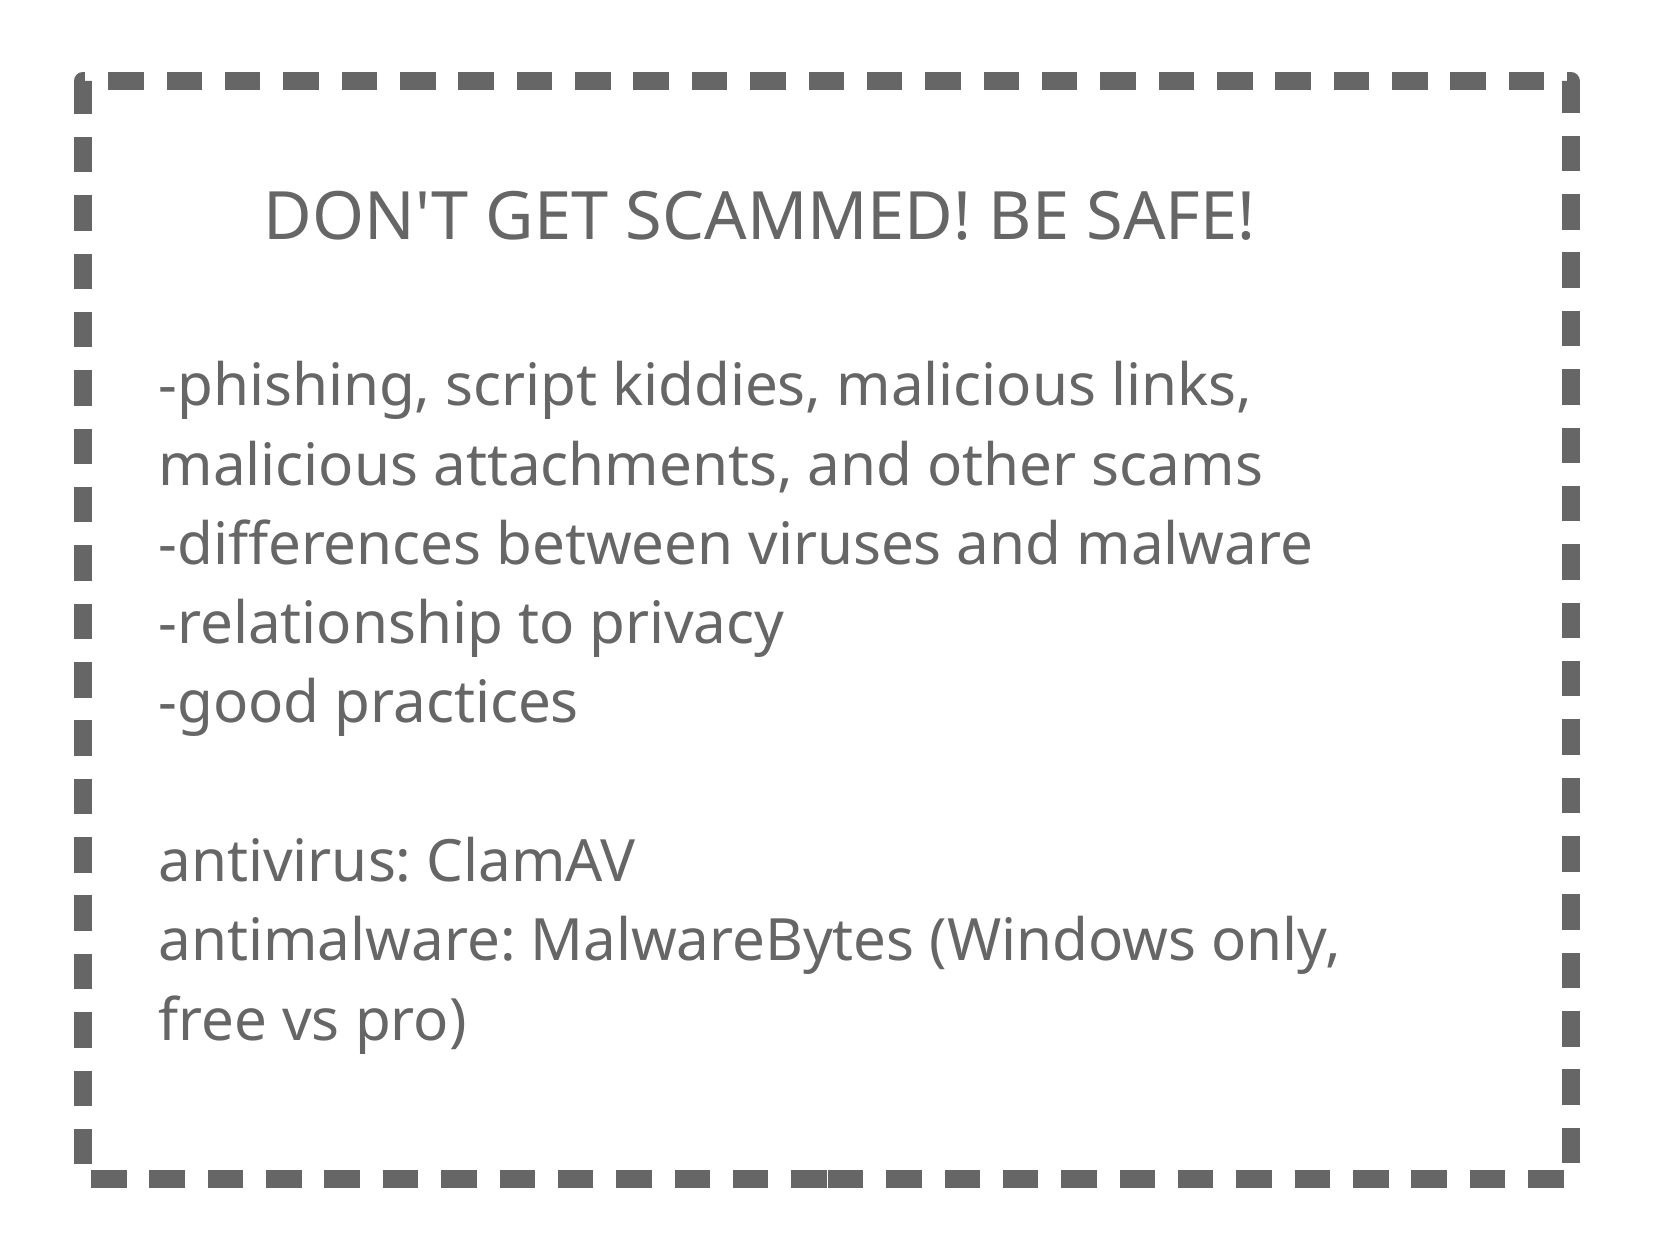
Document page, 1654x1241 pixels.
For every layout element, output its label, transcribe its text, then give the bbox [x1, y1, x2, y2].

text_box DON'T GET SCAMMED! BE SAFE! [240, 151, 1654, 301]
text_box -phishing, script kiddies, malicious links, malicious attachments, and other scams -differences between viruses and malware -relationship to privacy -good practices antivirus: ClamAV antimalware: MalwareBytes (Windows only, free vs pro) [135, 327, 1441, 1241]
subtitle [82, 81, 1571, 1179]
